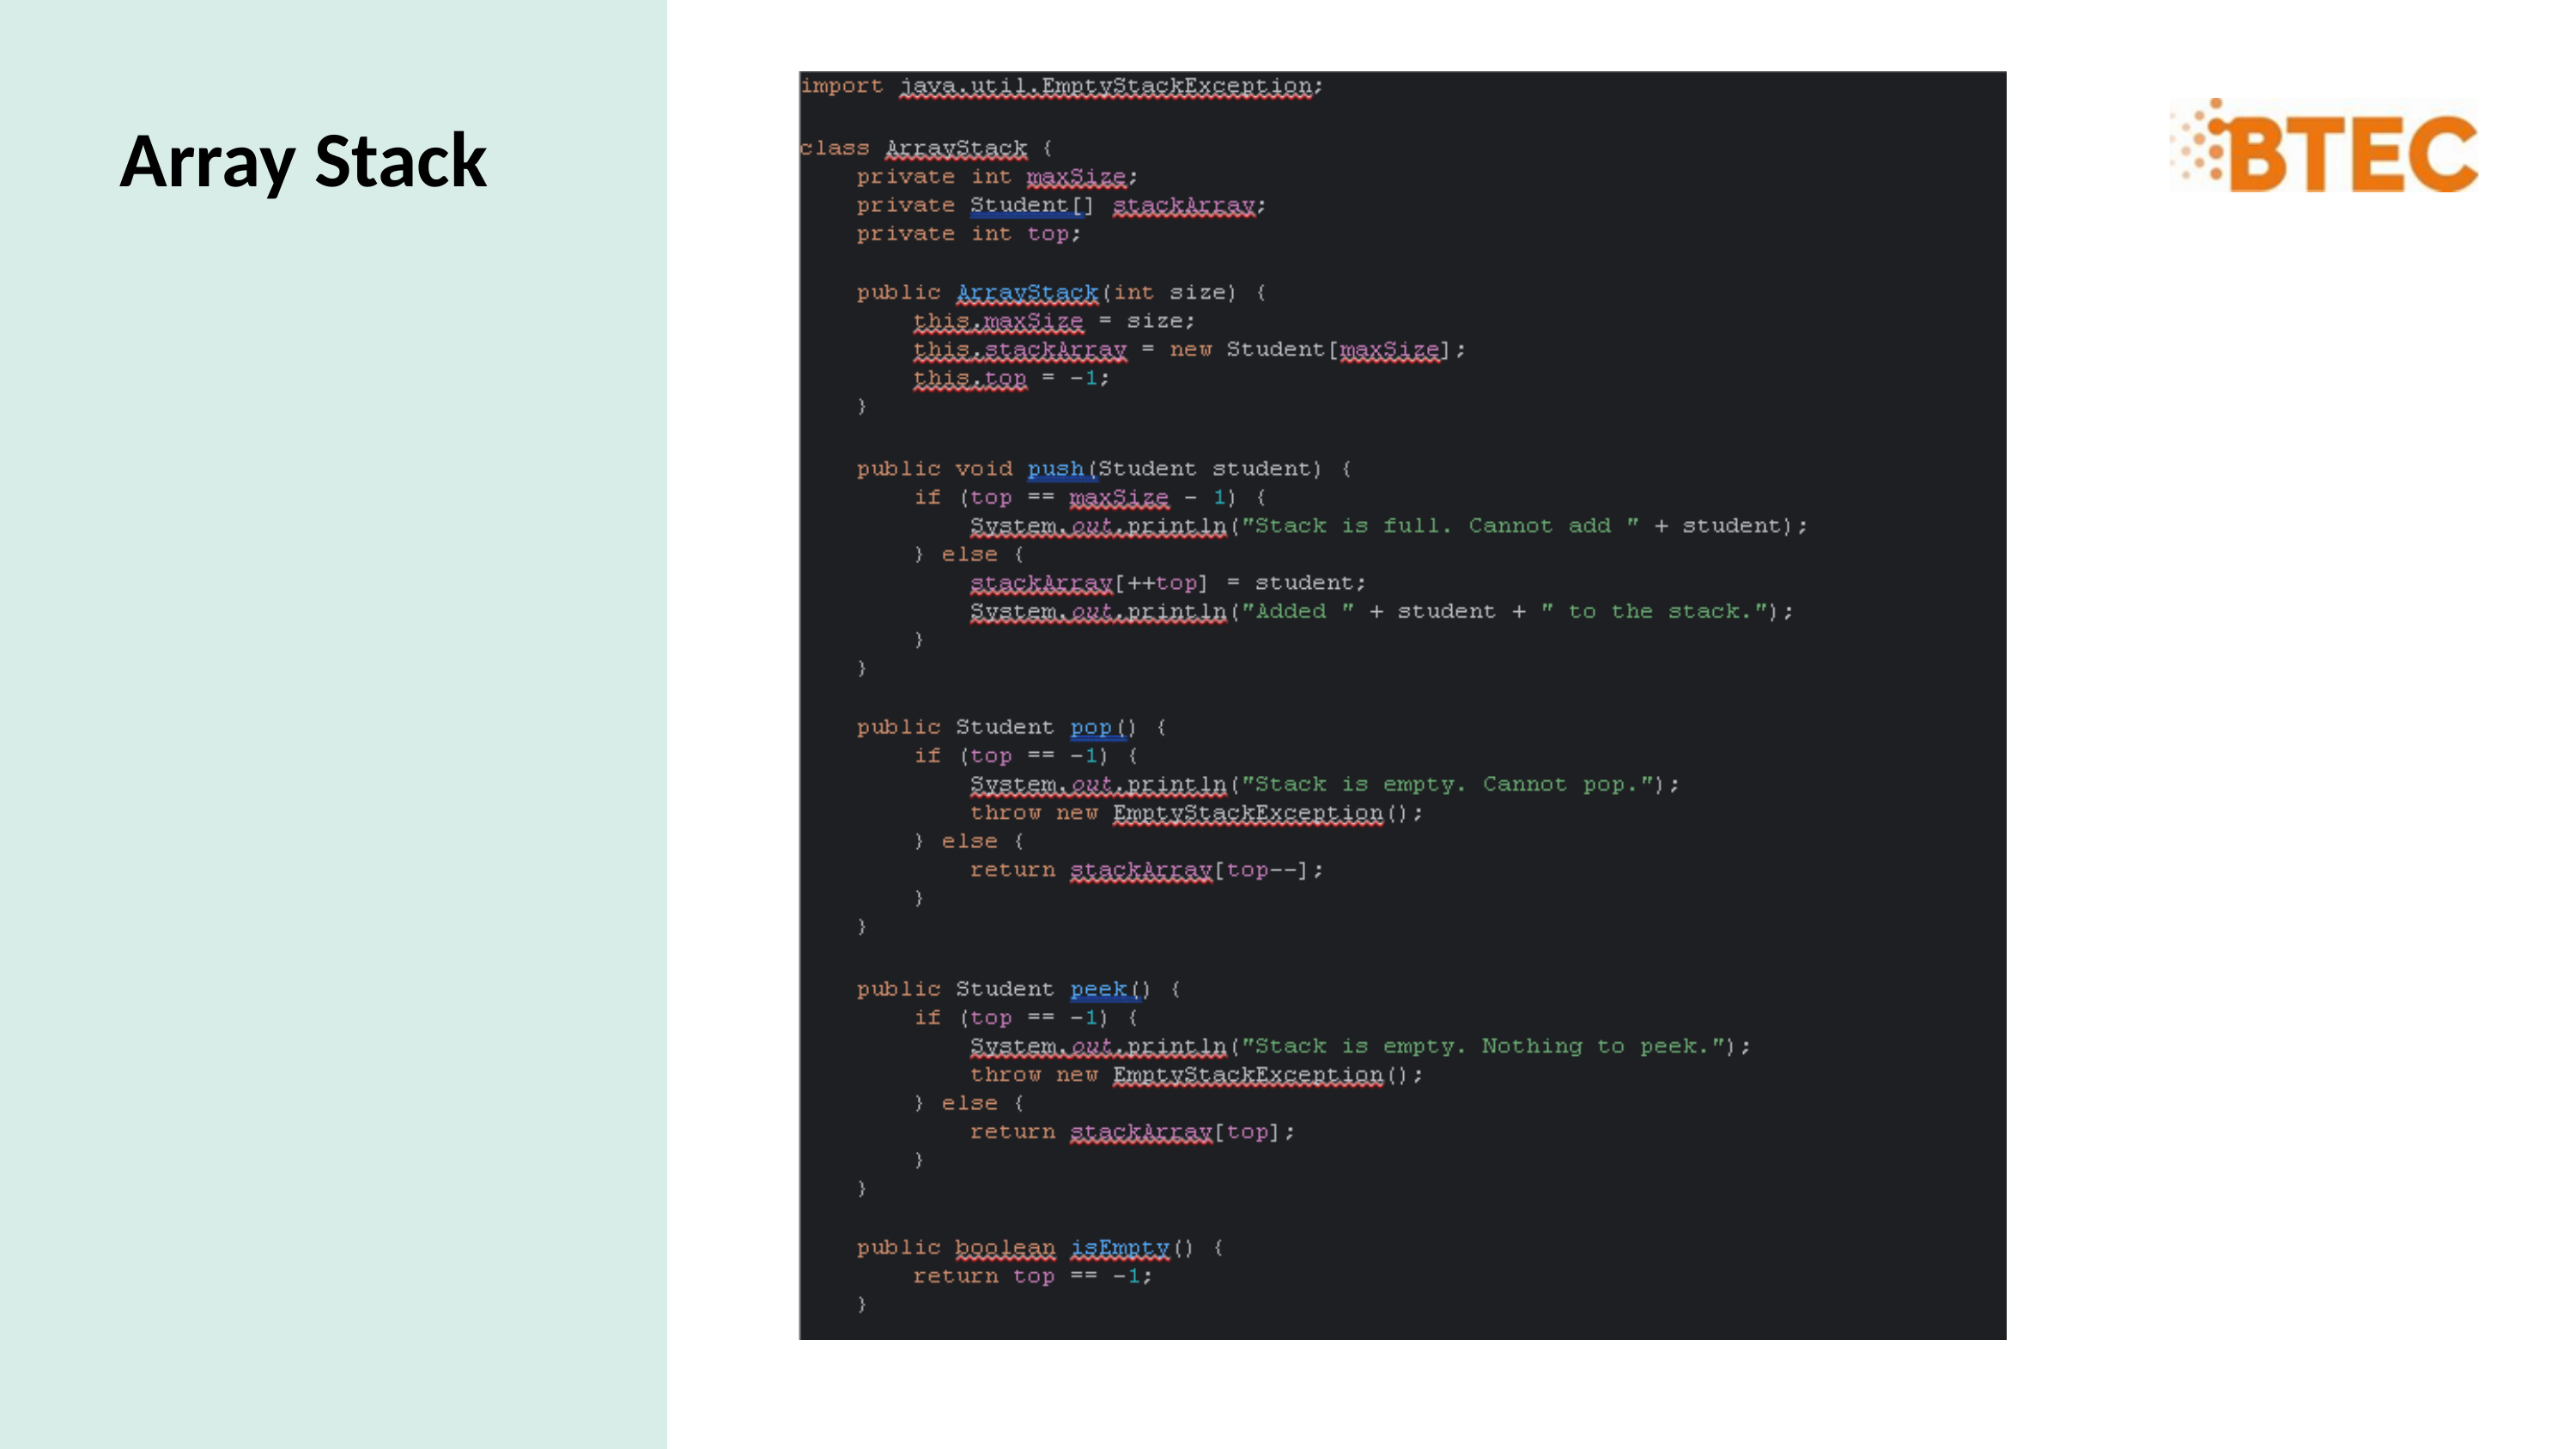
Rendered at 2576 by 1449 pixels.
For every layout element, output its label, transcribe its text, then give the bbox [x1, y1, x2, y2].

text_box Array Stack [119, 71, 798, 192]
picture [798, 71, 2007, 1340]
text_box [0, 0, 667, 1449]
text_box [2169, 98, 2479, 192]
